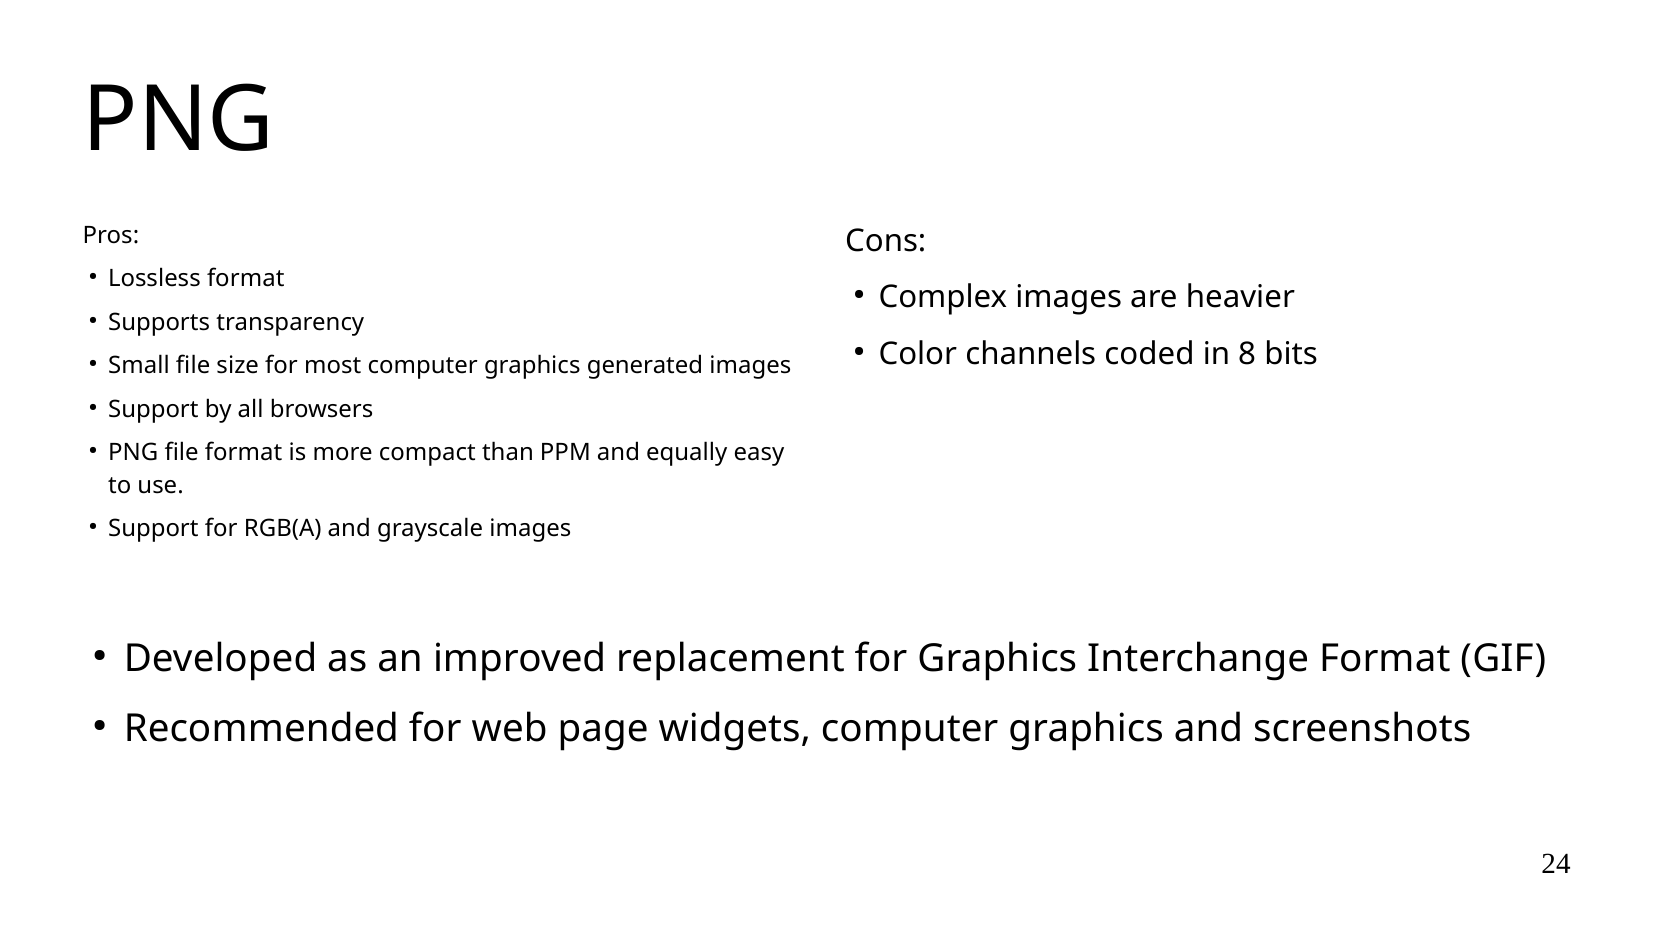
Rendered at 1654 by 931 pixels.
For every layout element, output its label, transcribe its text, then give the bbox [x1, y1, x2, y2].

list Pros: Lossless format Supports transparency Small file size for most computer graphics generated images Support by all browsers PNG file format is more compact than PPM and equally easy to use. Support for RGB(A) and grayscale images [82, 217, 809, 556]
title PNG [82, 37, 1571, 193]
list Developed as an improved replacement for Graphics Interchange Format (GIF) Recommended for web page widgets, computer graphics and screenshots [82, 630, 1571, 757]
list Cons: Complex images are heavier Color channels coded in 8 bits [845, 217, 1572, 376]
